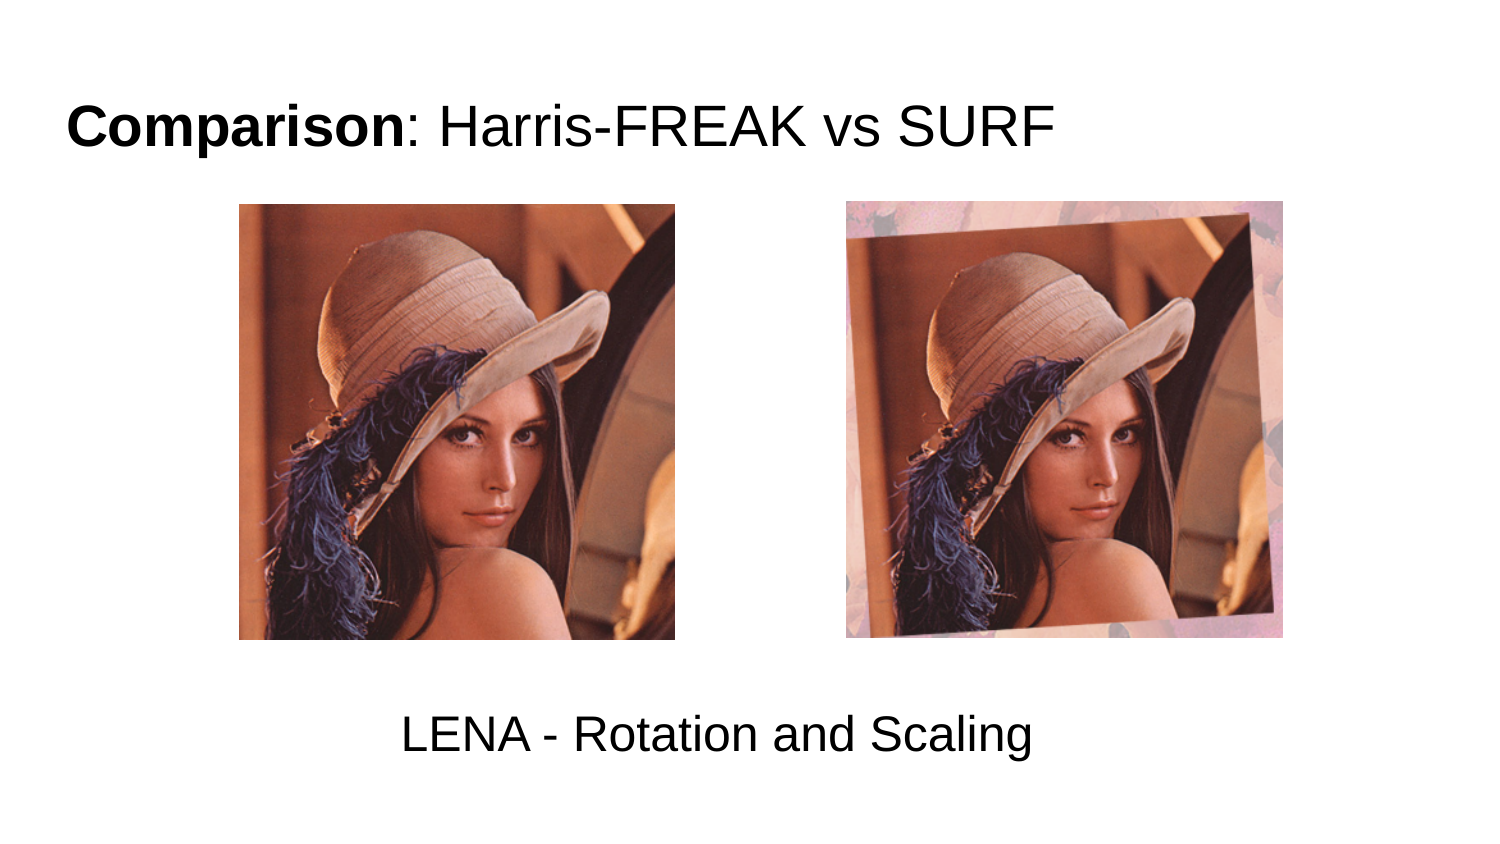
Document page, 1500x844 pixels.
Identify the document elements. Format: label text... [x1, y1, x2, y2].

text_box LENA - Rotation and Scaling [385, 686, 1115, 821]
picture [239, 204, 675, 640]
title Comparison: Harris-FREAK vs SURF [51, 72, 1449, 167]
picture [846, 201, 1283, 638]
